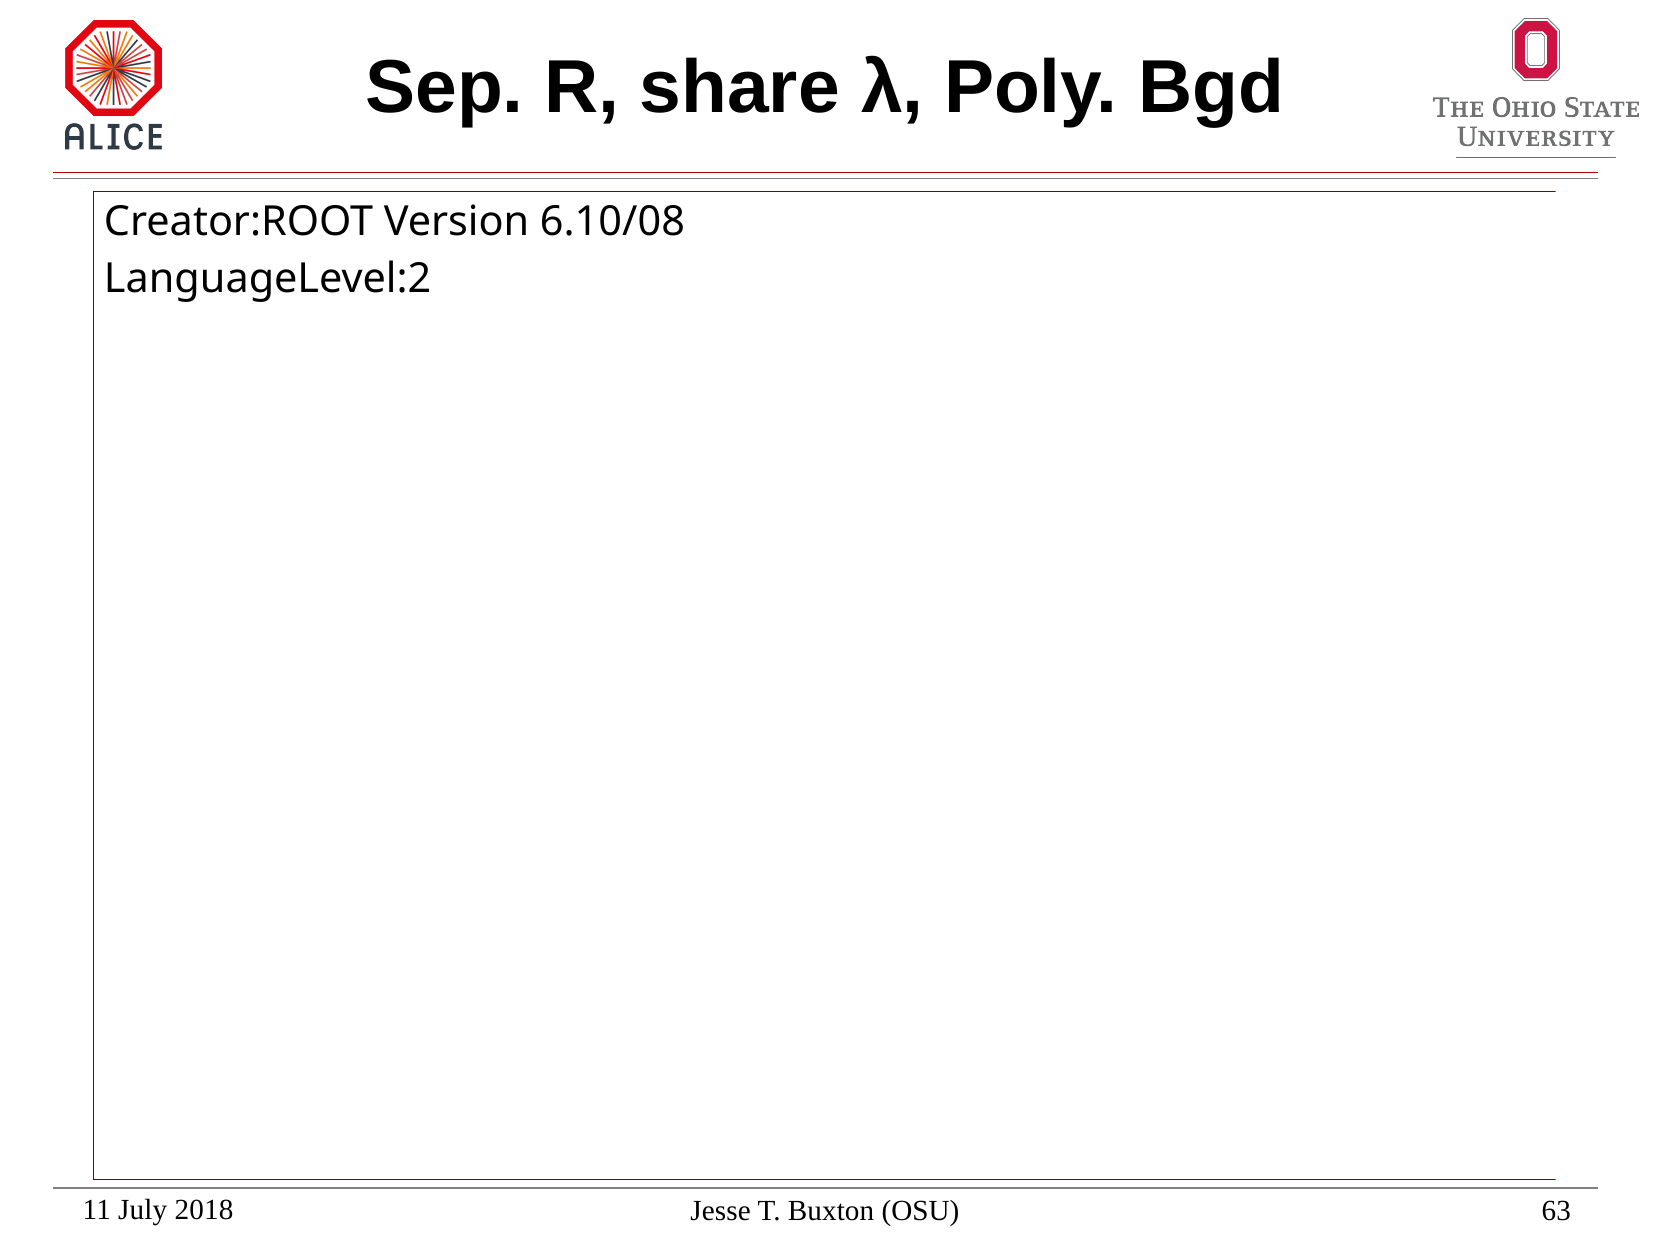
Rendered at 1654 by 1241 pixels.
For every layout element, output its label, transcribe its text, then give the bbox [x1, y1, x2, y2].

title Sep. R, share λ, Poly. Bgd [137, 1, 1513, 172]
picture [65, 20, 137, 150]
picture [1513, 5, 1642, 171]
picture [90, 188, 1556, 1180]
